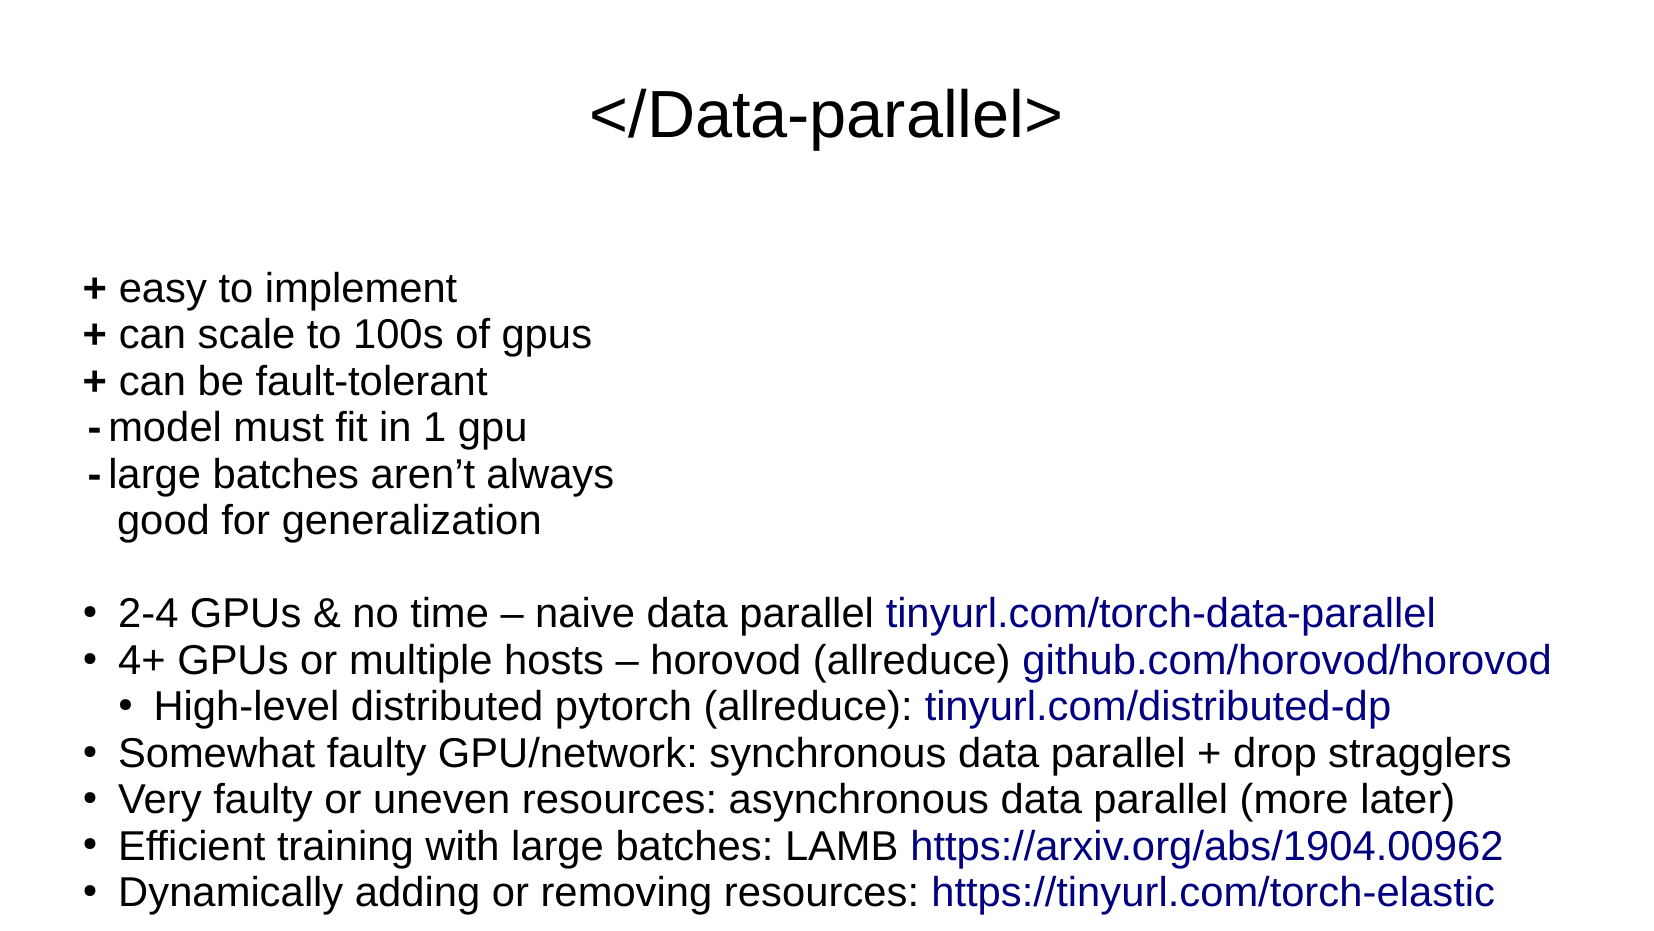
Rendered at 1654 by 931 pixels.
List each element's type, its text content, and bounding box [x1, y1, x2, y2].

subtitle + easy to implement + can scale to 100s of gpus + can be fault-tolerant - model must fit in 1 gpu - large batches aren’t always good for generalization 2-4 GPUs & no time – naive data parallel tinyurl.com/torch-data-parallel 4+ GPUs or multiple hosts – horovod (allreduce) github.com/horovod/horovod High-level distributed pytorch (allreduce): tinyurl.com/distributed-dp Somewhat faulty GPU/network: synchronous data parallel + drop stragglers Very faulty or uneven resources: asynchronous data parallel (more later) Efficient training with large batches: LAMB https://arxiv.org/abs/1904.00962 Dynamically adding or removing resources: https://tinyurl.com/torch-elastic [82, 170, 1636, 931]
title </Data-parallel> [82, 37, 1571, 170]
